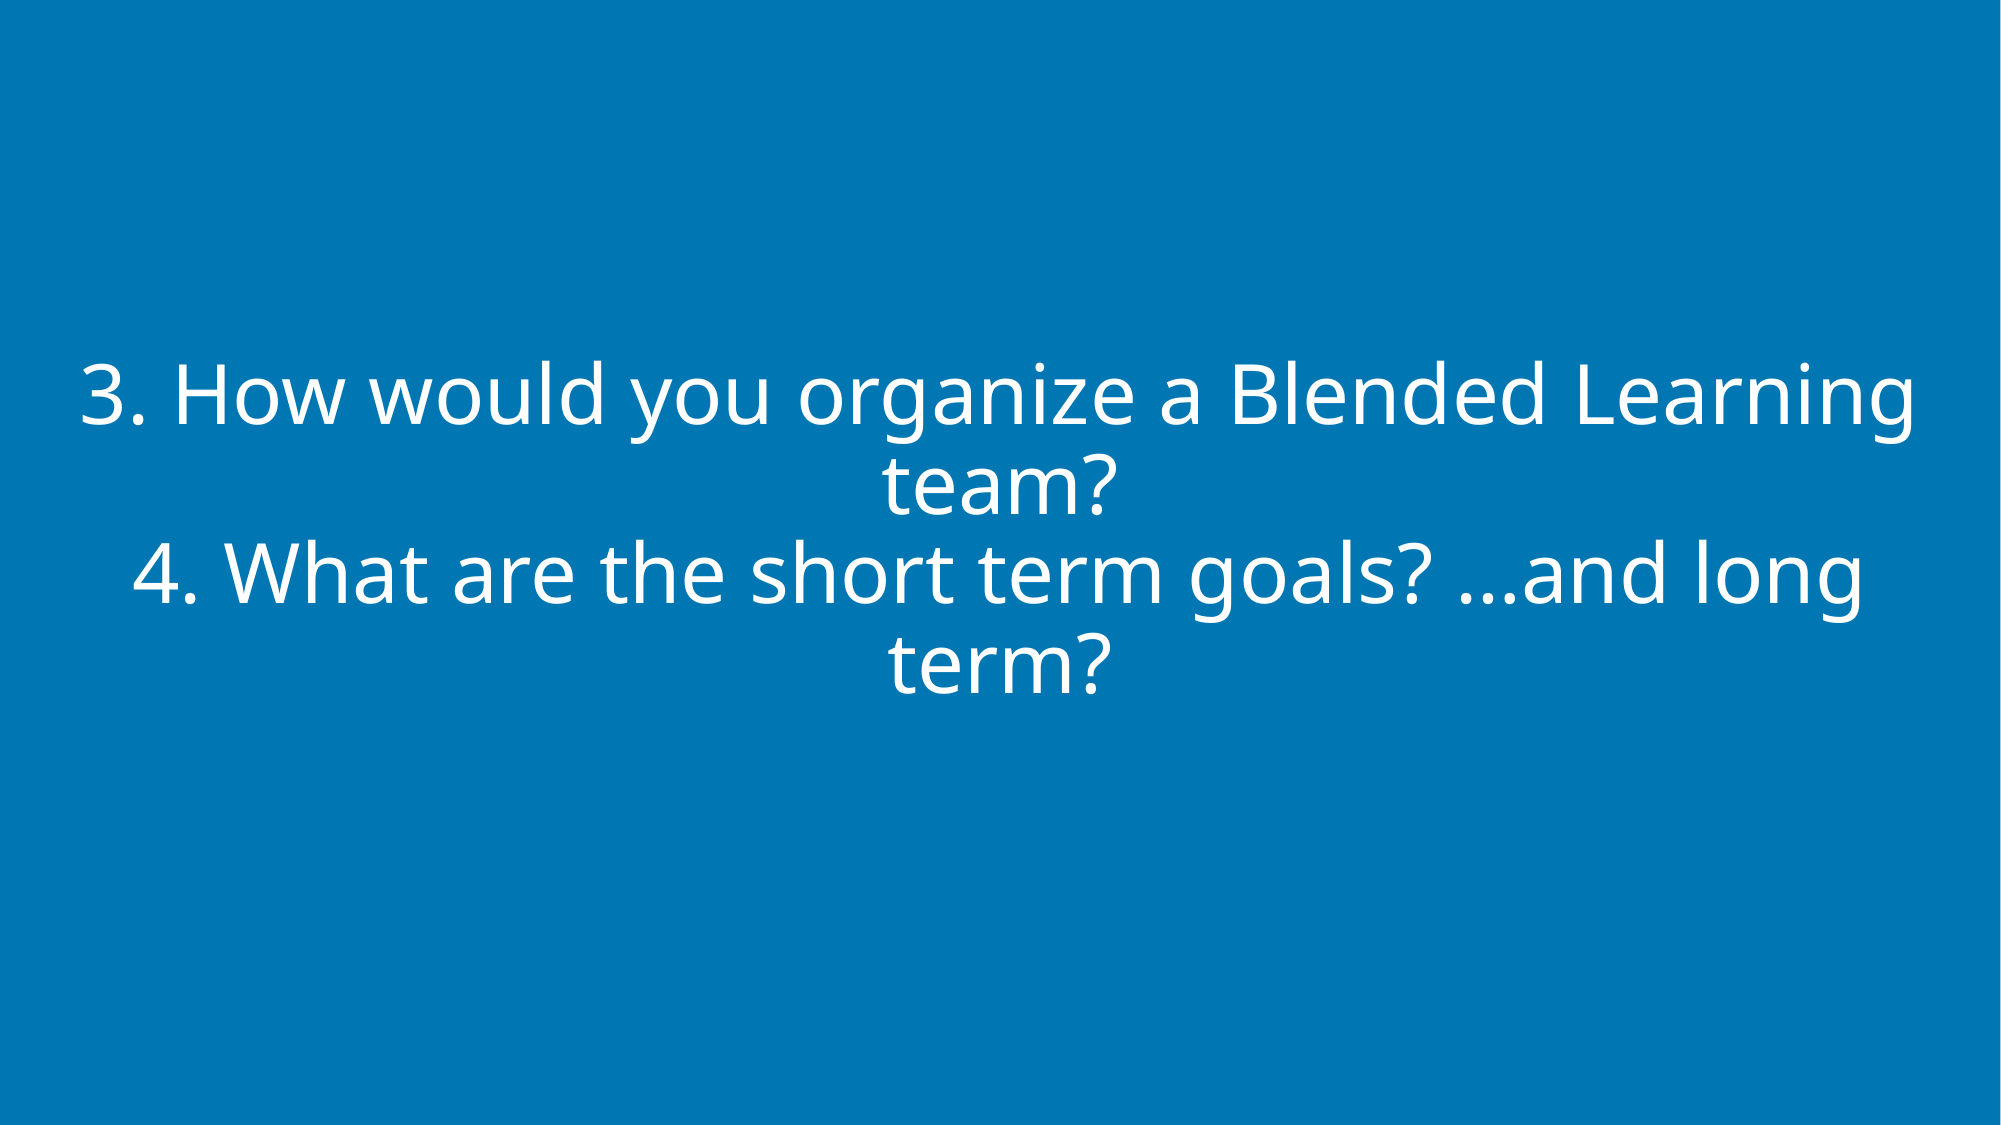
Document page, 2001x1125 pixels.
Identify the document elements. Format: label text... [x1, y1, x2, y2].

list 3. How would you organize a Blended Learning team? 4. What are the short term goals? …and long term? [72, 72, 1928, 1053]
